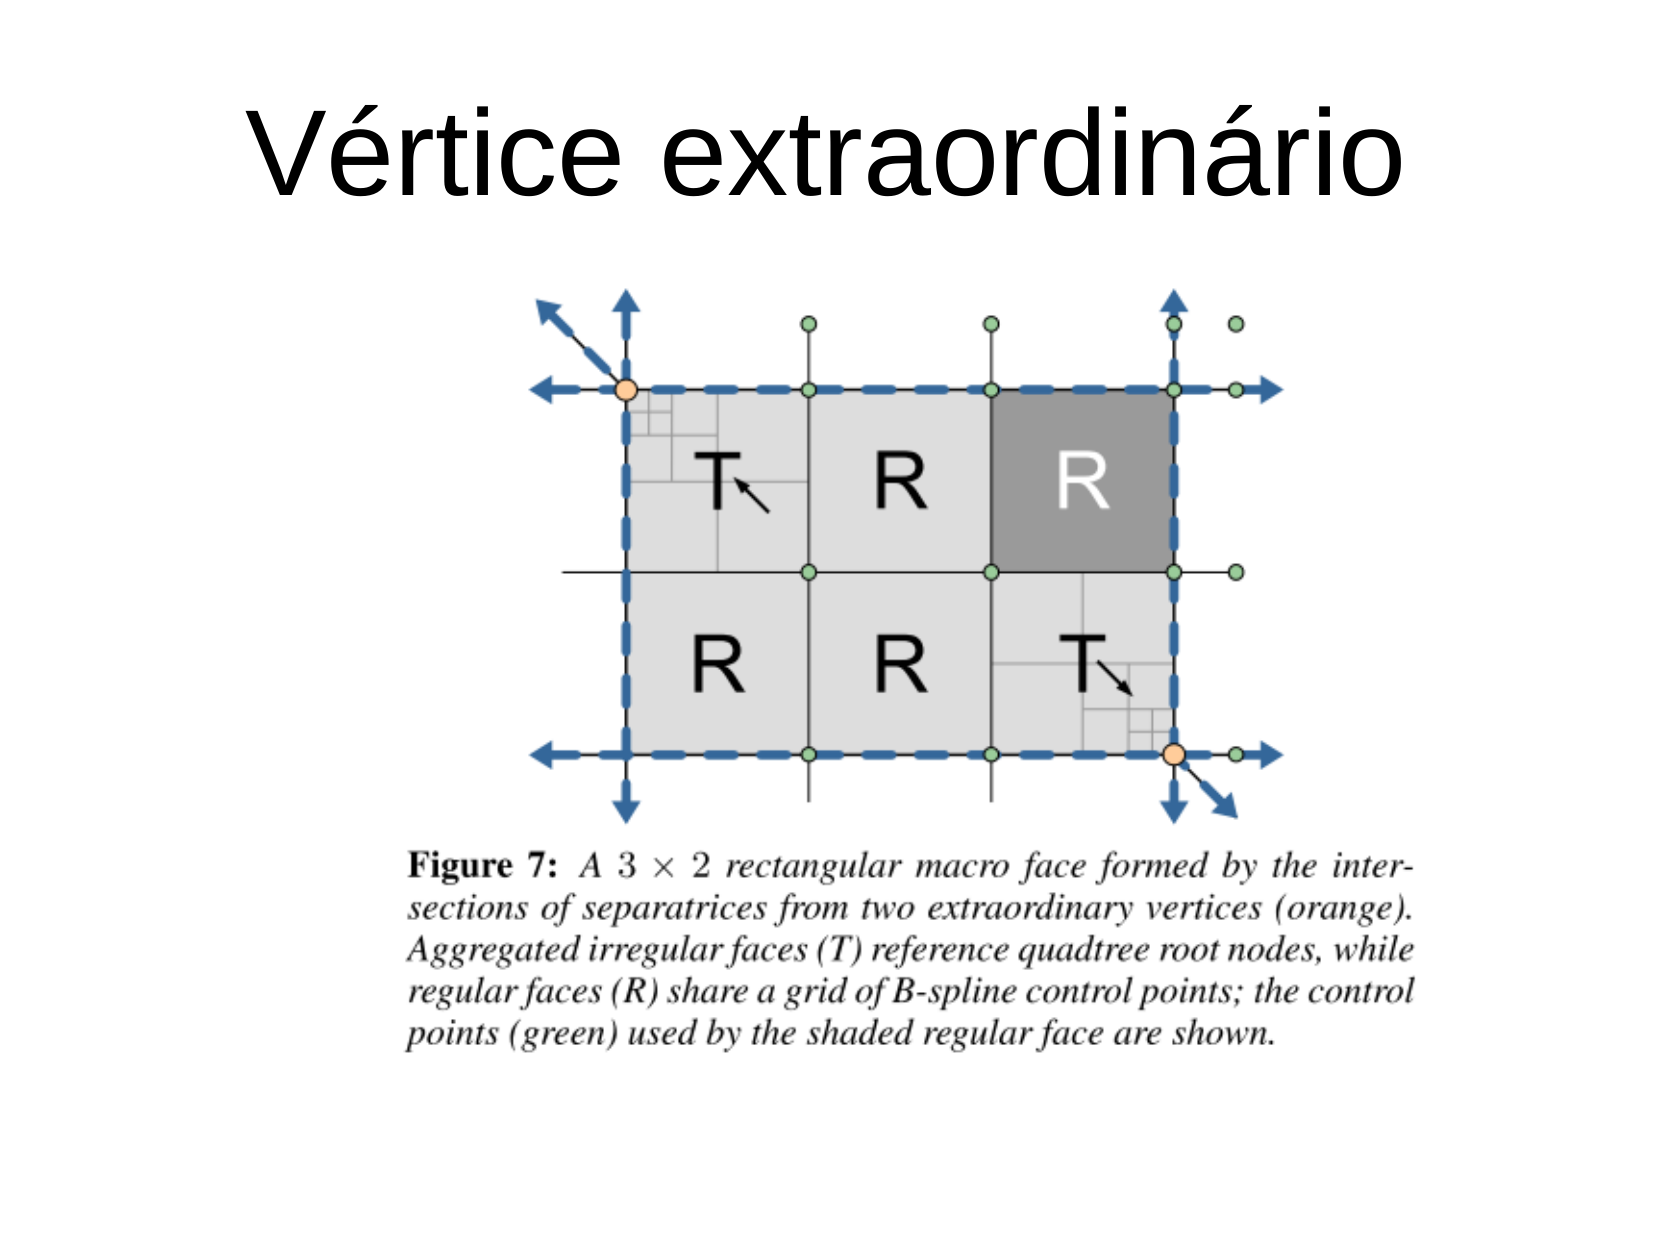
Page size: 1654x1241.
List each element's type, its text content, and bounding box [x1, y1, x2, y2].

picture [397, 268, 1430, 1075]
title Vértice extraordinário [82, 49, 1571, 257]
